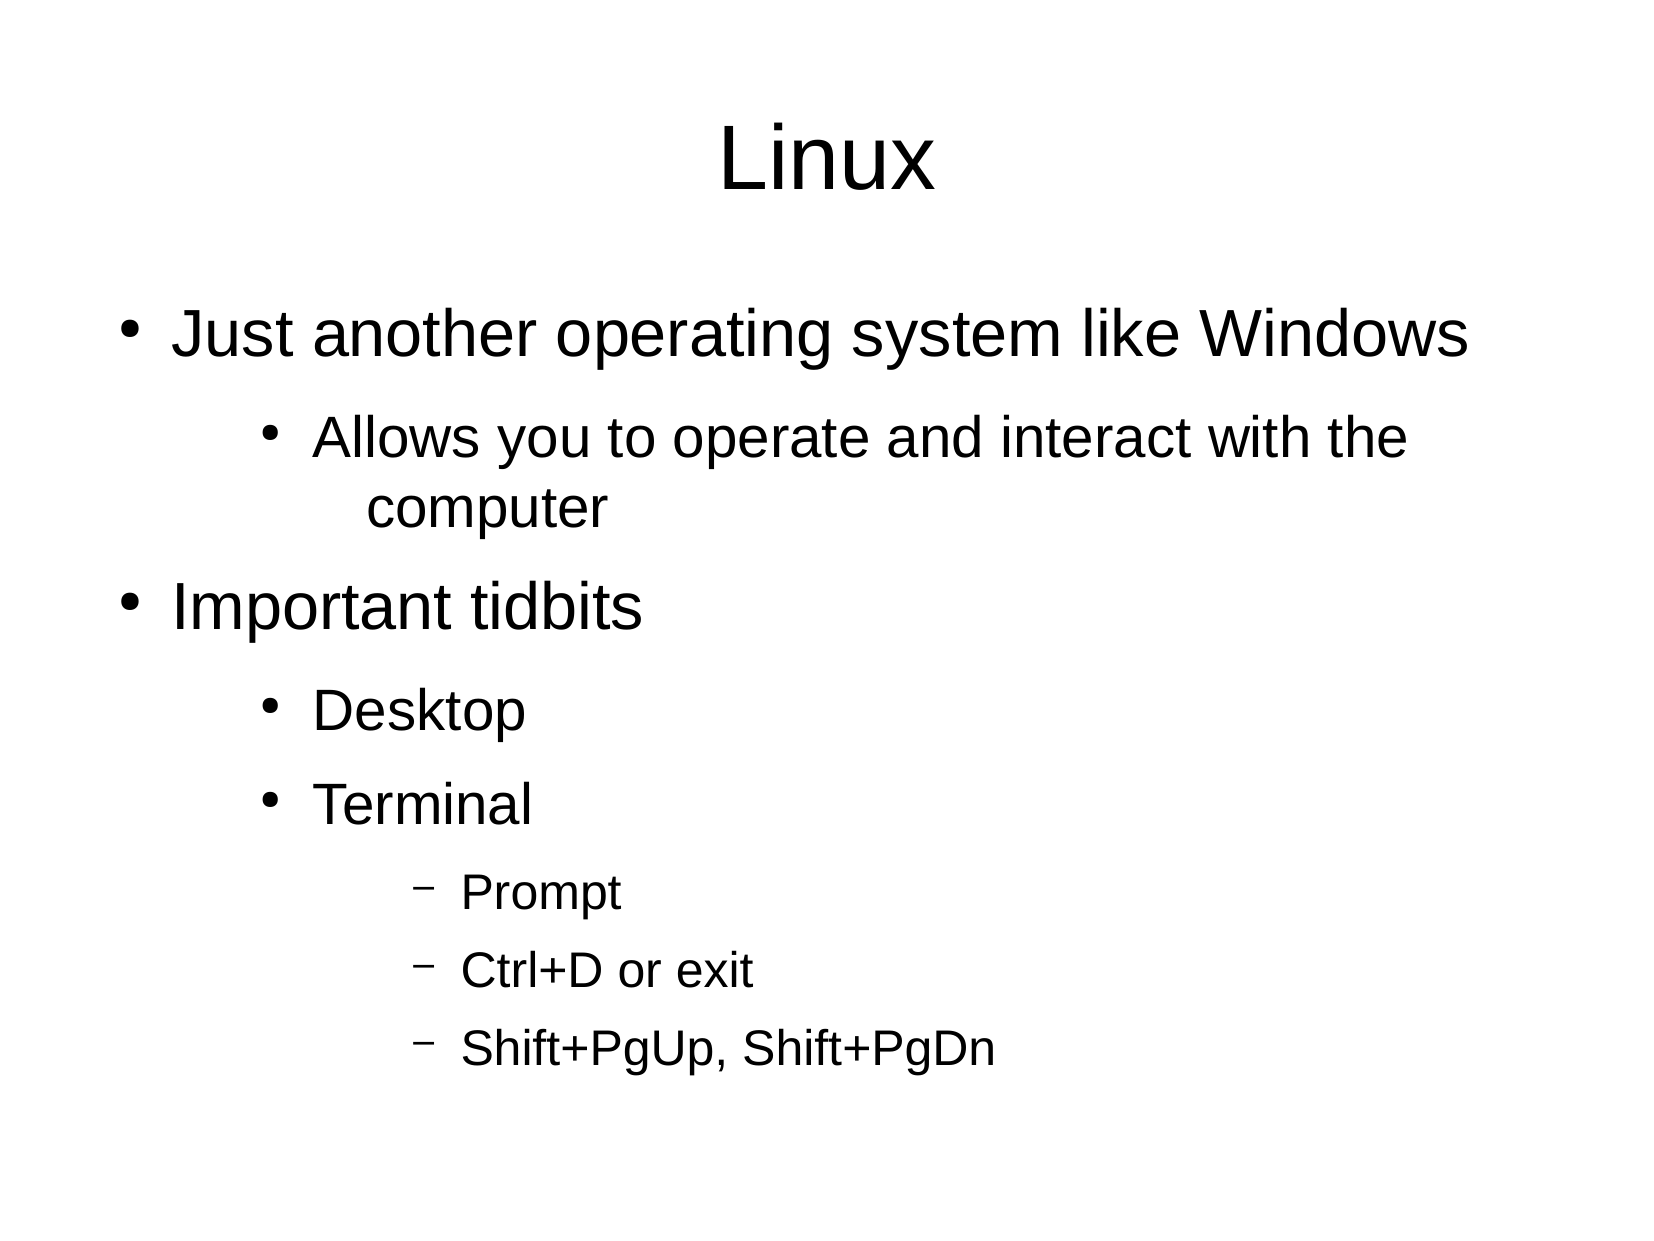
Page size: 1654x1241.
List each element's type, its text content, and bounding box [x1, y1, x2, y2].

title Linux [82, 49, 1571, 257]
list Just another operating system like Windows Allows you to operate and interact with the computer Important tidbits Desktop Terminal Prompt Ctrl+D or exit Shift+PgUp, Shift+PgDn [82, 290, 1571, 1109]
